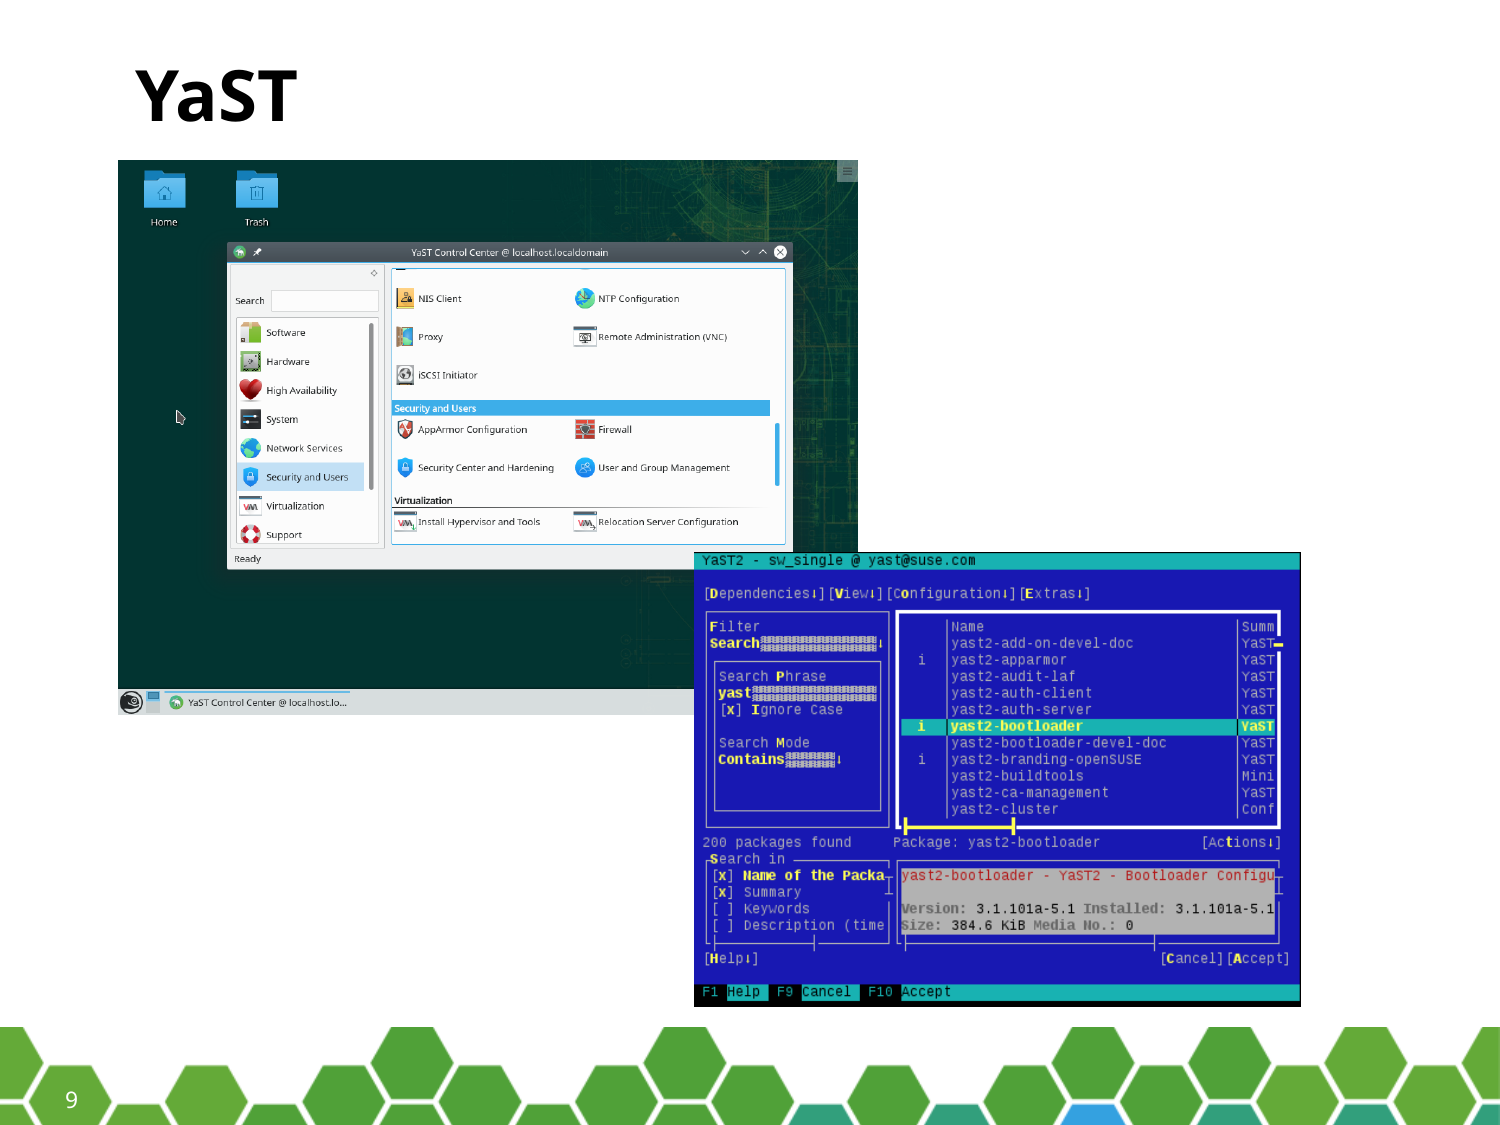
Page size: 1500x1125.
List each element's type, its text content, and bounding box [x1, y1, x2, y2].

title YaST [135, 12, 1372, 175]
picture [118, 160, 1301, 1007]
picture [0, 1027, 1500, 1125]
